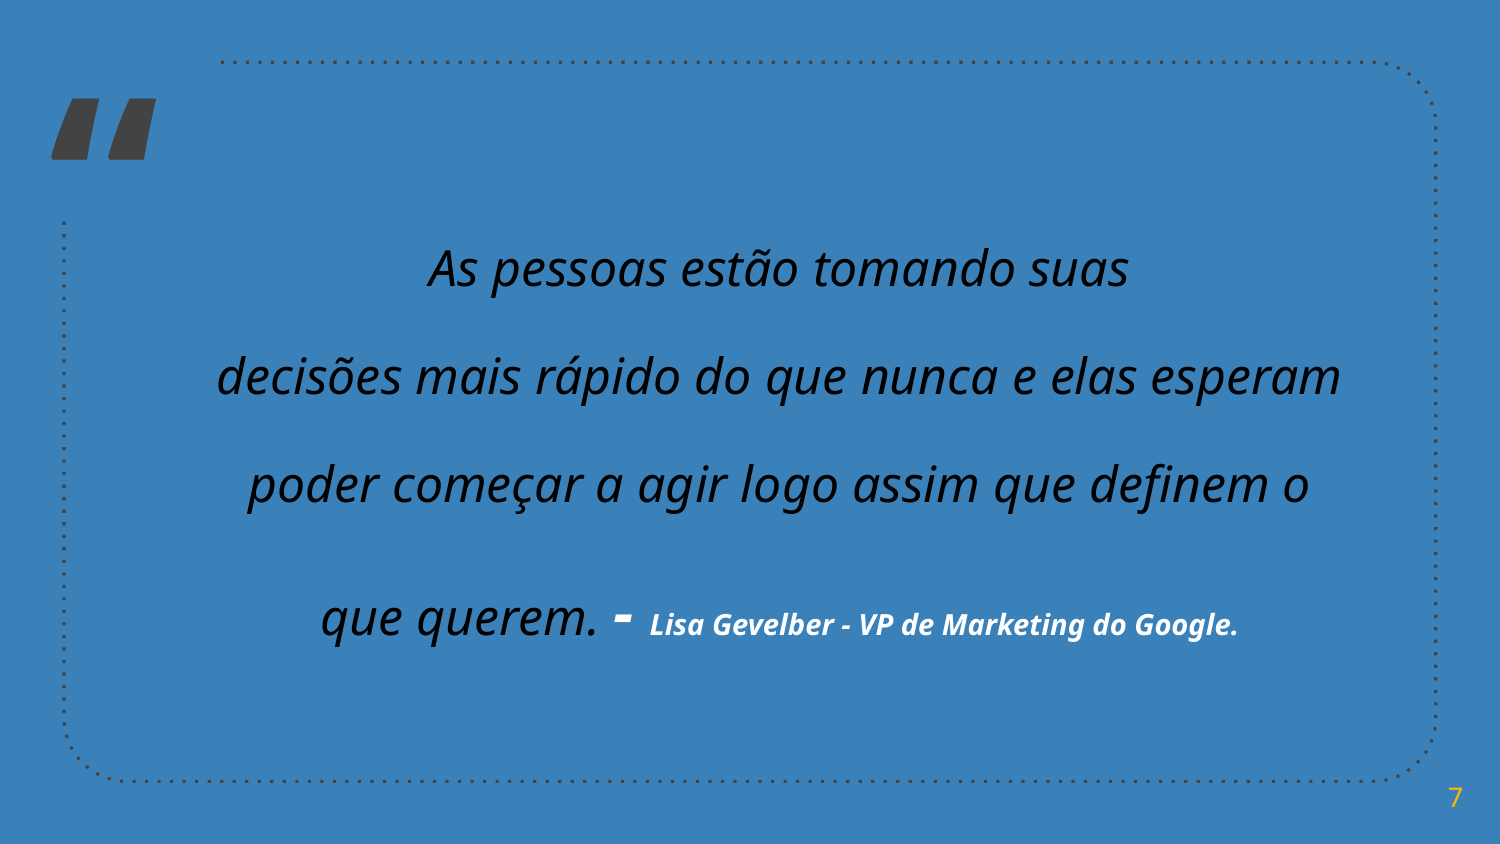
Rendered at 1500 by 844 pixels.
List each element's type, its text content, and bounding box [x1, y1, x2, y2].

list As pessoas estão tomando suas decisões mais rápido do que nunca e elas esperam poder começar a agir logo assim que definem o que querem. - Lisa Gevelber - VP de Marketing do Google. [0, 185, 1421, 791]
slide_number <number> [1411, 753, 1500, 844]
